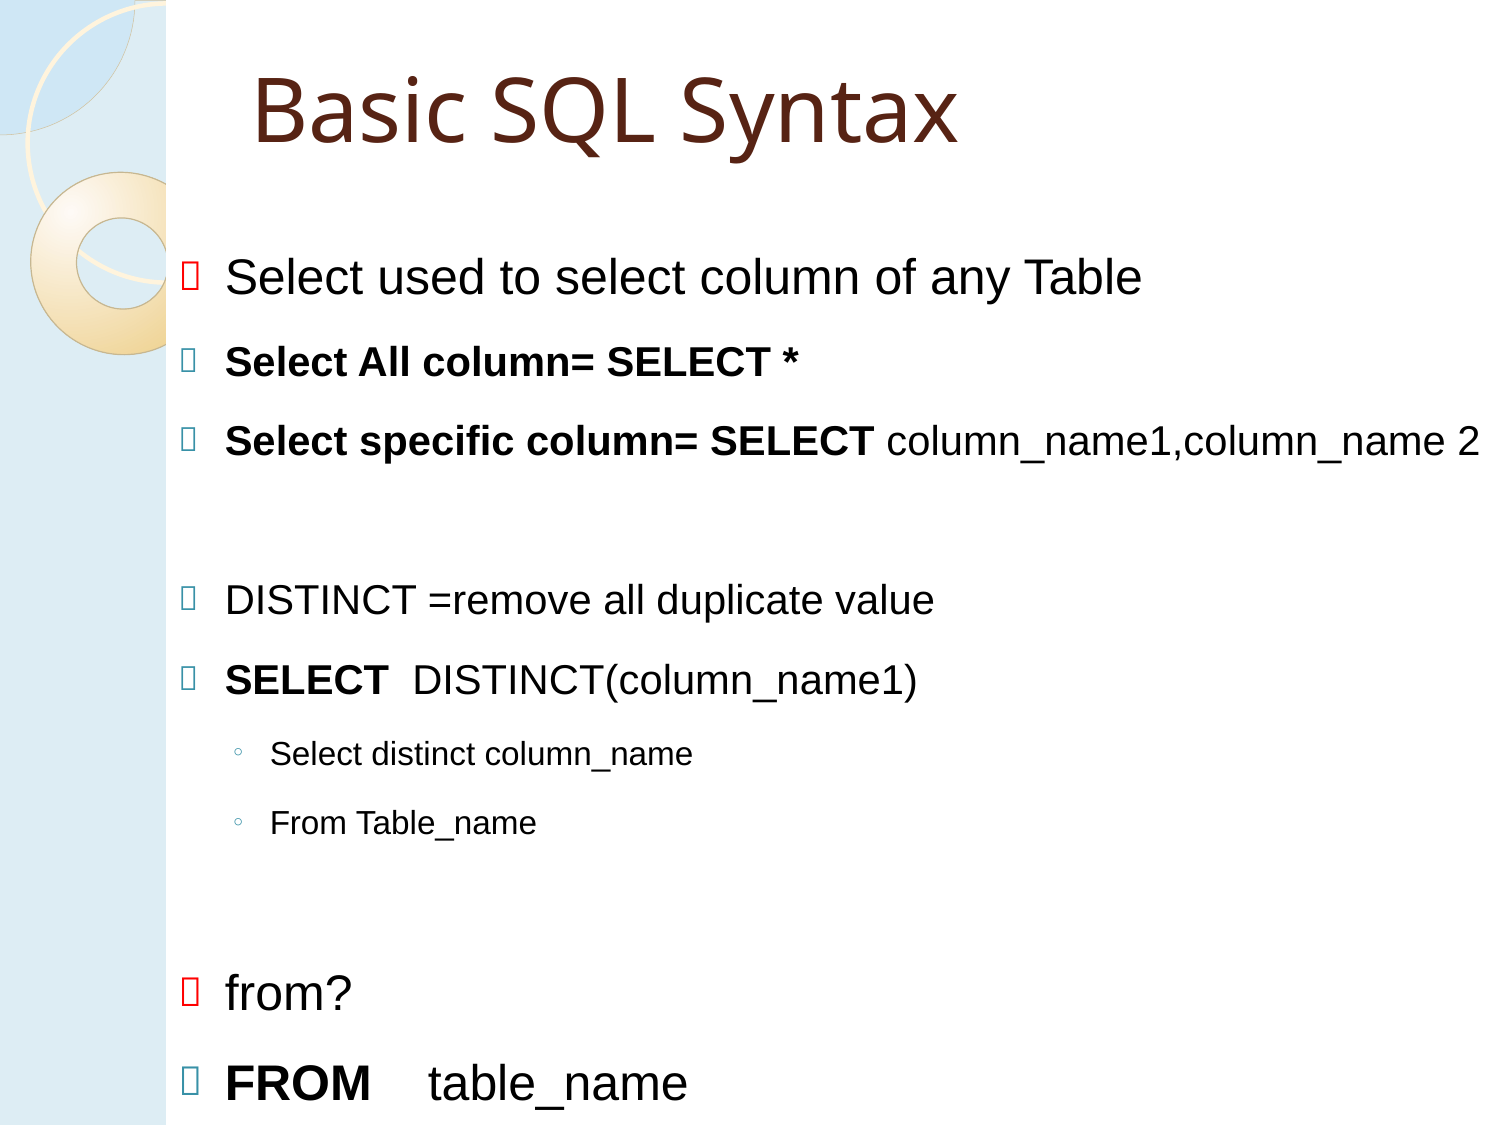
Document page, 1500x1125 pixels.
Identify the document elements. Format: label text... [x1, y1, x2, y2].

list Select used to select column of any Table Select All column= SELECT * Select specific column= SELECT column_name1,column_name 2 DISTINCT =remove all duplicate value SELECT DISTINCT(column_name1) Select distinct column_name From Table_name from? FROM table_name [150, 237, 1500, 1025]
title Basic SQL Syntax [235, 45, 1466, 233]
